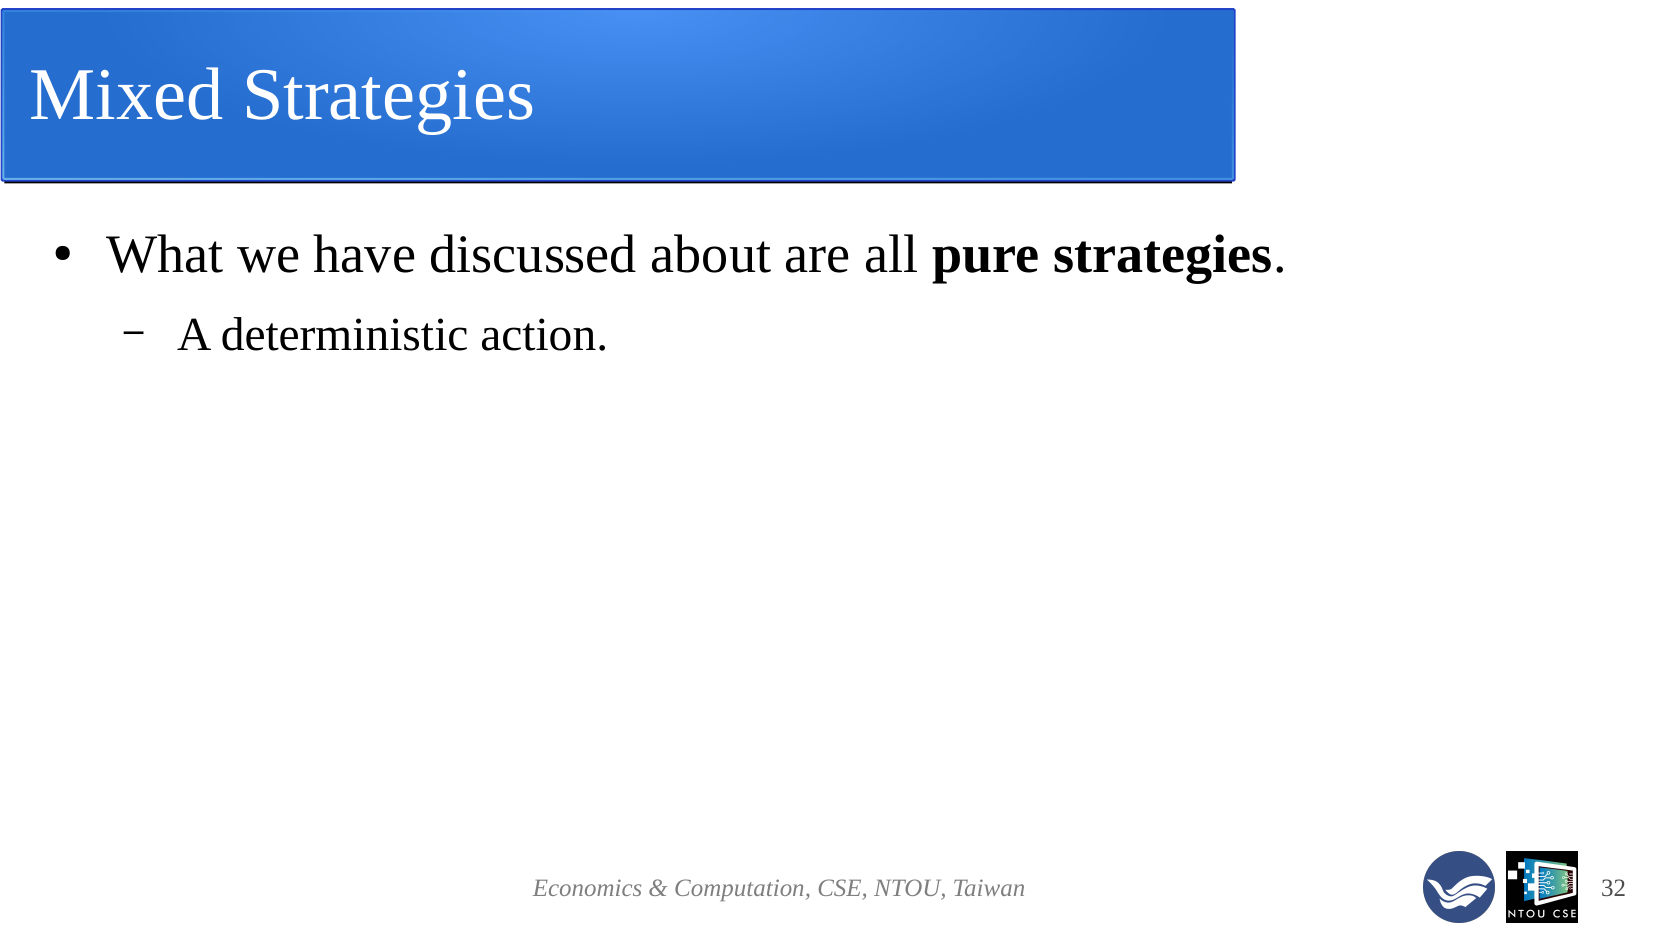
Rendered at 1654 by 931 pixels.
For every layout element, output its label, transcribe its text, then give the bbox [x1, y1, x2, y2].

picture [1506, 851, 1578, 923]
title Mixed Strategies [29, 17, 1138, 172]
picture [1423, 851, 1495, 923]
list What we have discussed about are all pure strategies. A deterministic action. [35, 224, 1524, 764]
